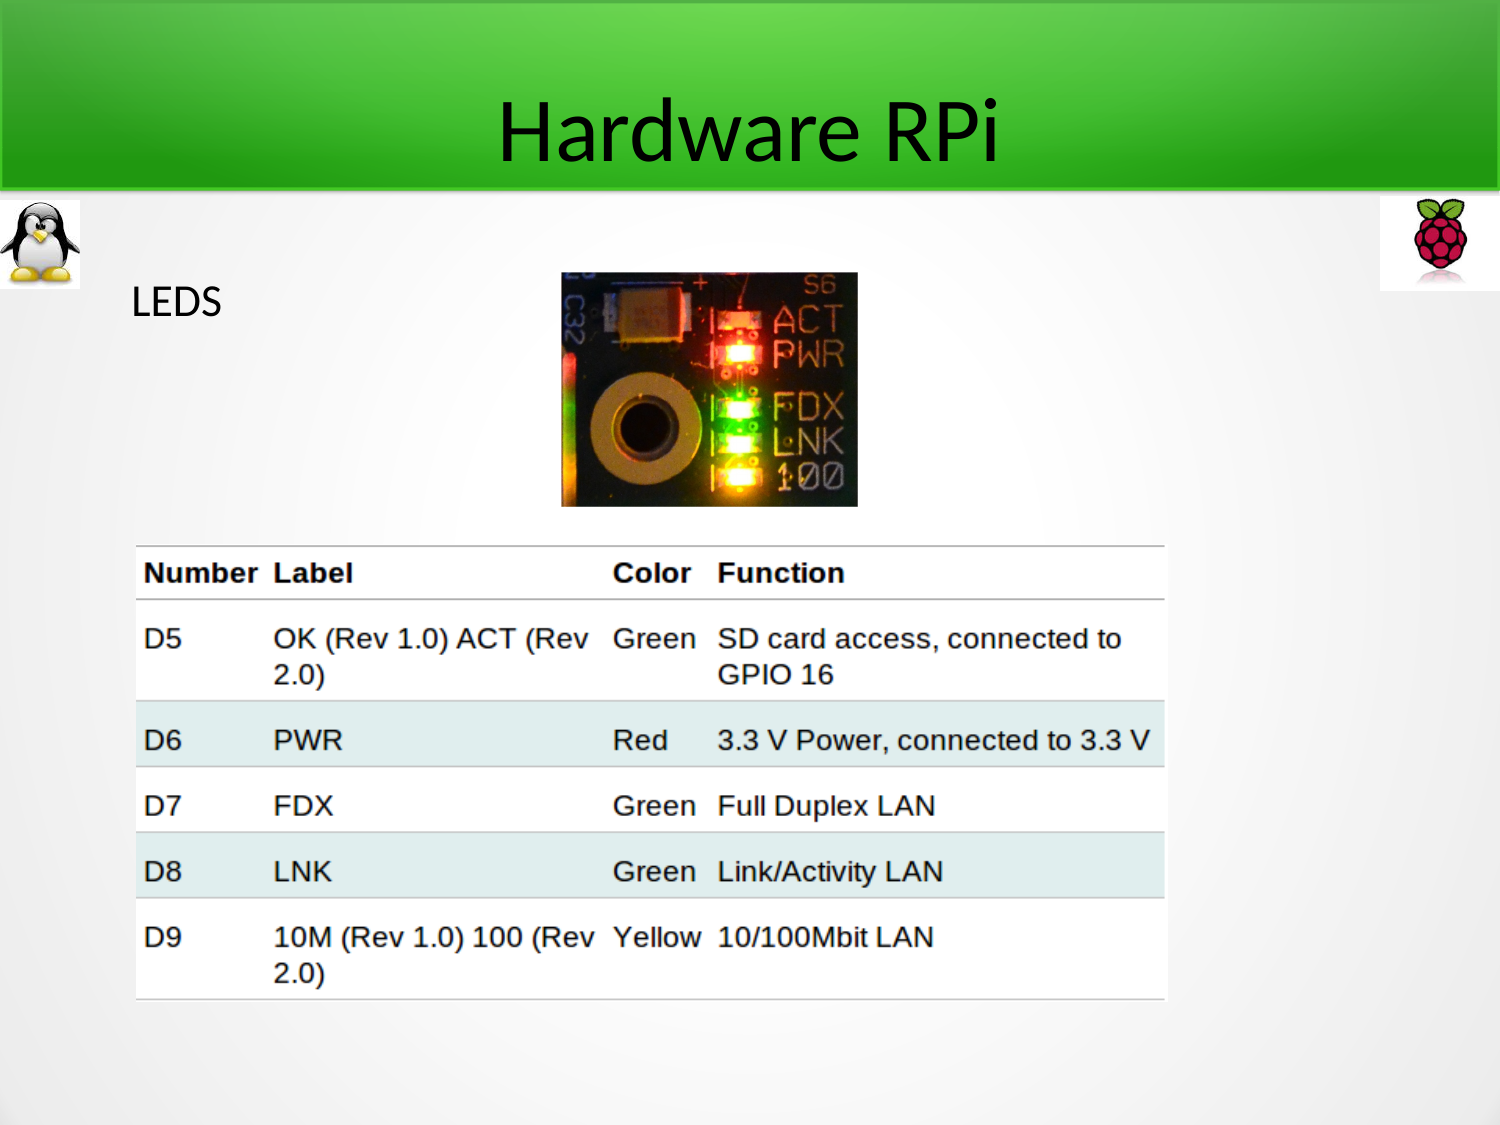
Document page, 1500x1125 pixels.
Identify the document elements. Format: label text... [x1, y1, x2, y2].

picture [136, 544, 1168, 1003]
picture [561, 272, 858, 507]
picture [1380, 196, 1500, 291]
list LEDS [60, 262, 1176, 1006]
title Hardware RPi [75, 45, 1425, 233]
picture [0, 200, 80, 289]
